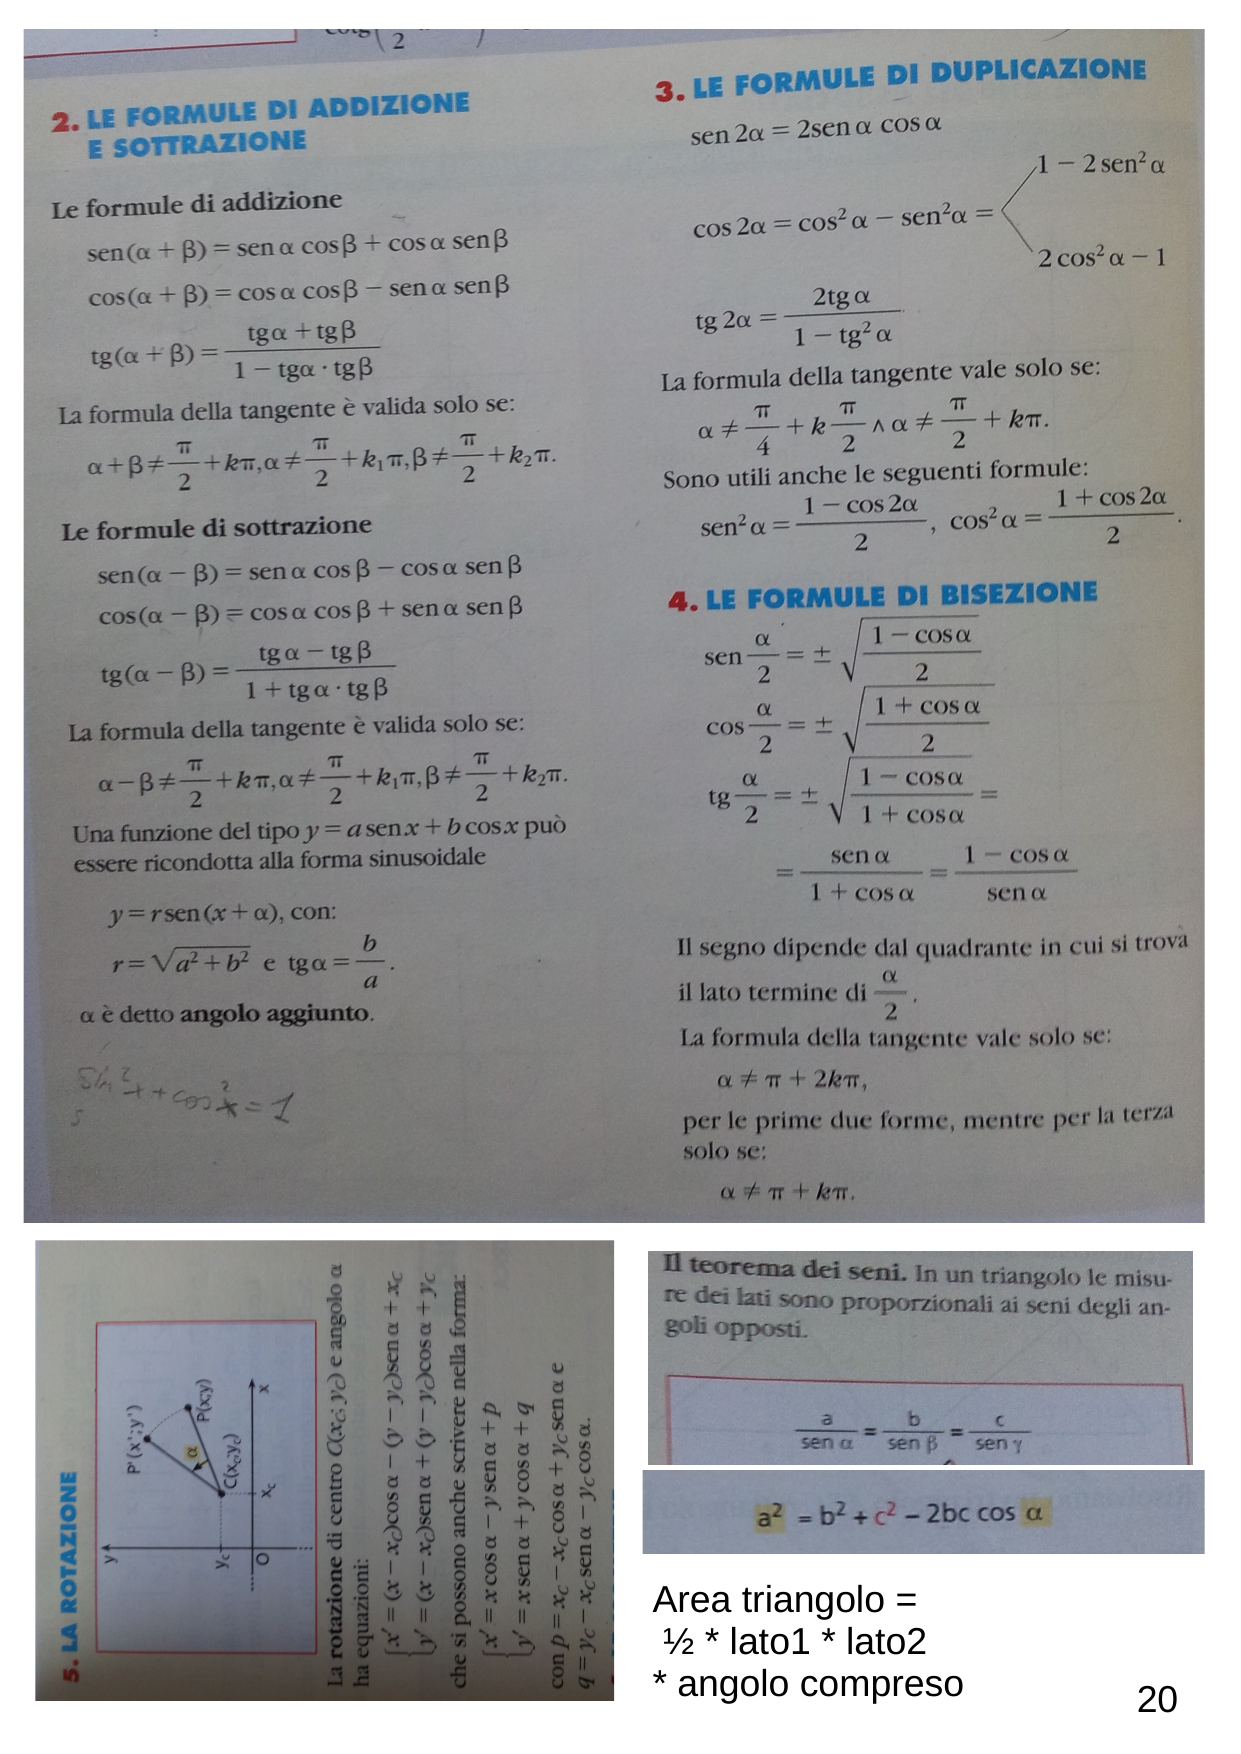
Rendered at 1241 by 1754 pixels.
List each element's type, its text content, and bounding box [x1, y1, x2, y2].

picture [23, 29, 1205, 1223]
text_box <number> [1122, 1671, 1217, 1729]
picture [35, 1240, 615, 1701]
text_box Area triangolo = ½ * lato1 * lato2 * angolo compreso [637, 1570, 1241, 1712]
picture [648, 1251, 1193, 1465]
picture [642, 1470, 1205, 1554]
